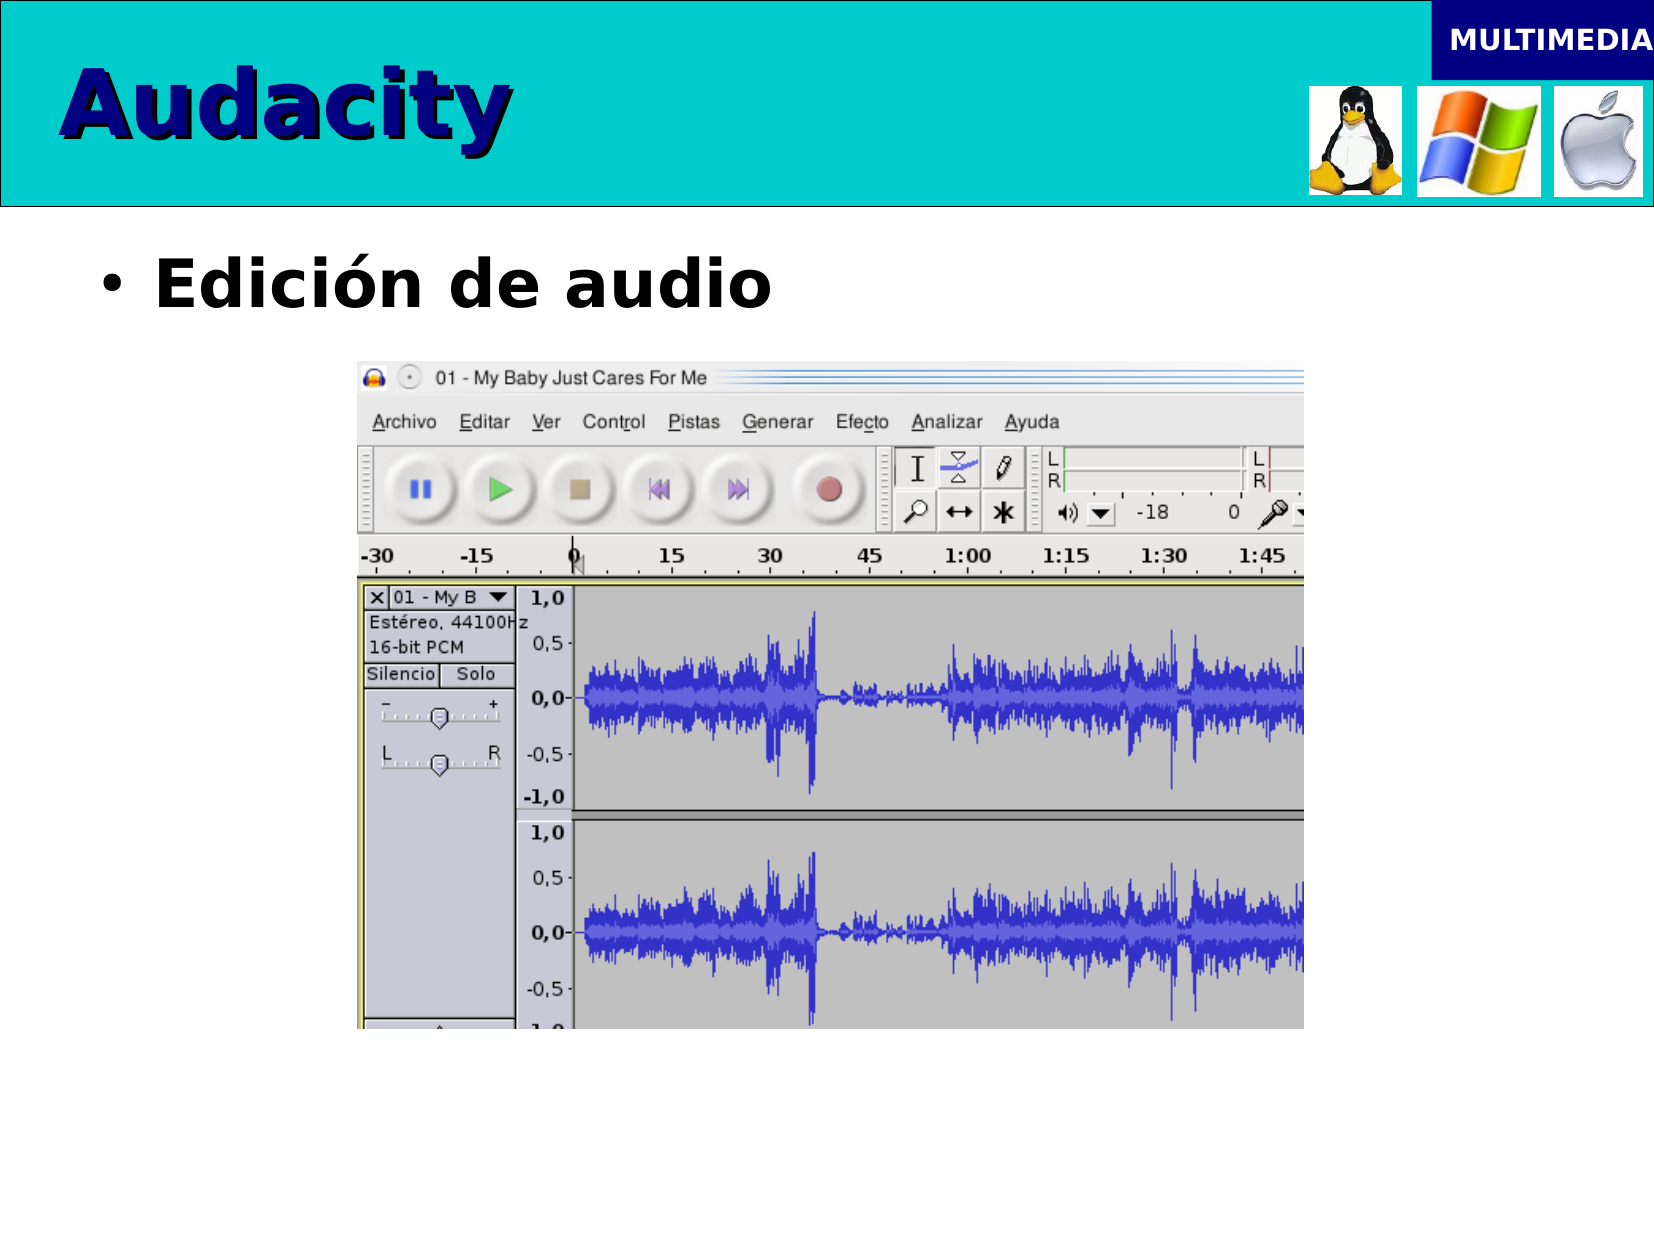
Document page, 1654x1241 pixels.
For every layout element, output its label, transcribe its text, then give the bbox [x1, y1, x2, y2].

text_box MULTIMEDIA [1431, 0, 1654, 81]
picture [1554, 86, 1643, 197]
picture [1309, 86, 1402, 195]
title Audacity [59, 22, 1654, 185]
picture [357, 361, 1304, 1029]
picture [1417, 86, 1541, 197]
list Edición de audio [82, 245, 1571, 1094]
